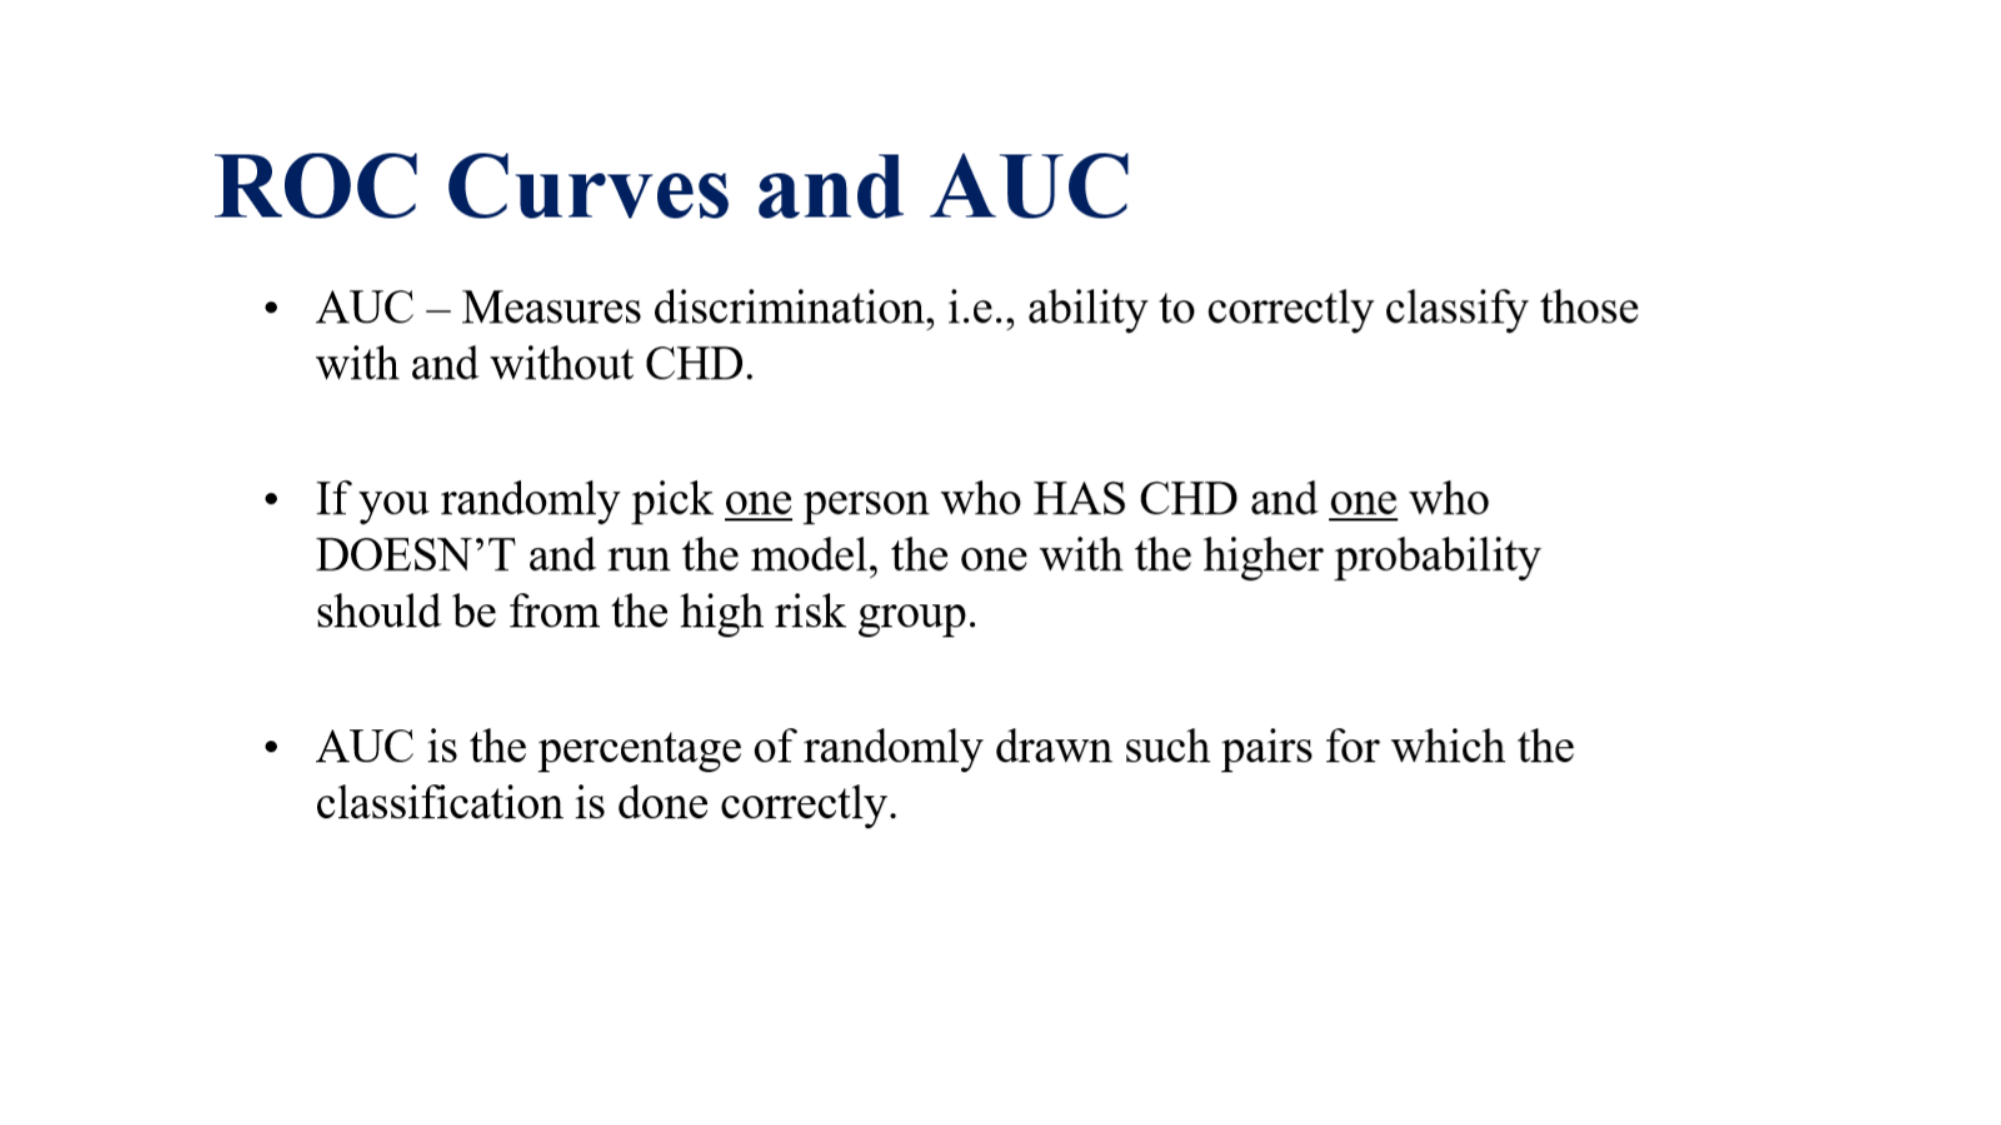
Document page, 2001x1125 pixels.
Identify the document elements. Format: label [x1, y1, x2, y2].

picture [201, 134, 1689, 957]
